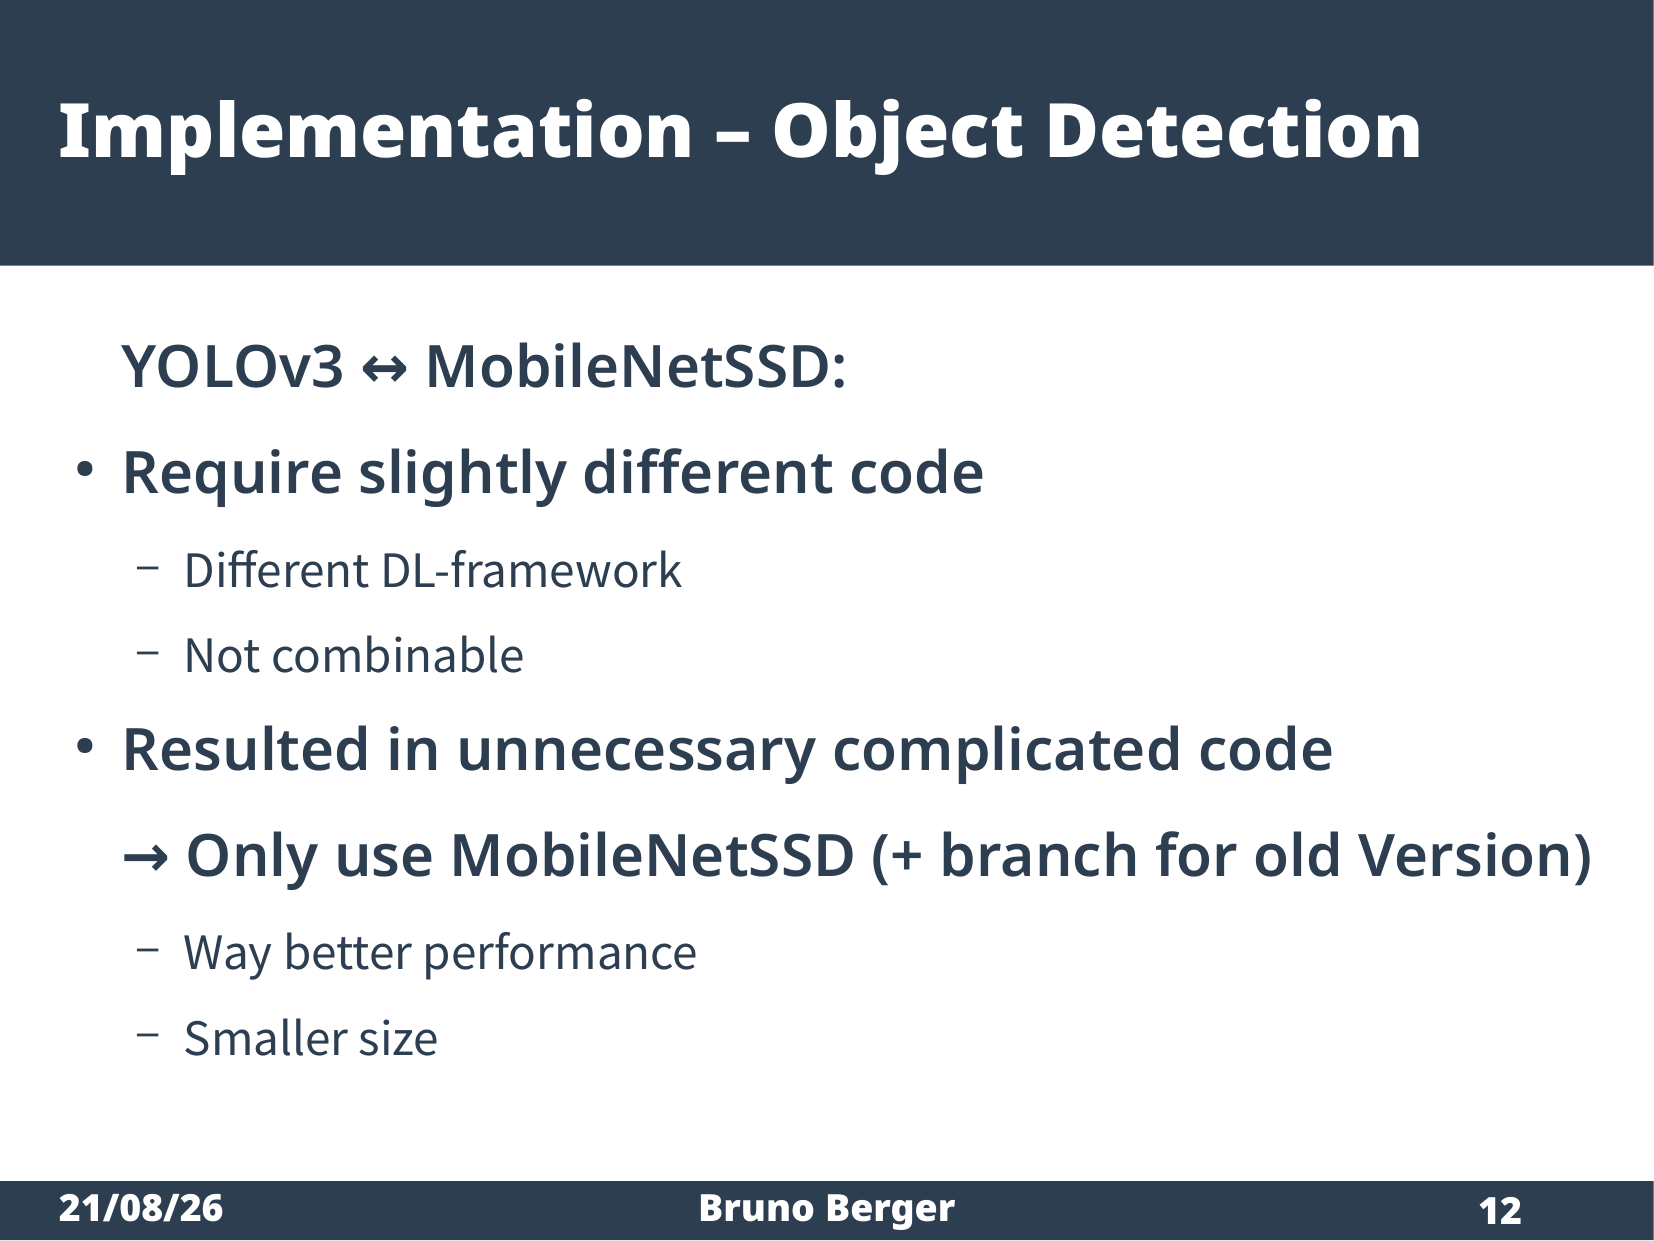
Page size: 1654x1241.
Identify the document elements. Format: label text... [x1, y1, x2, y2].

list YOLOv3 ↔ MobileNetSSD: Require slightly different code Different DL-framework Not combinable Resulted in unnecessary complicated code → Only use MobileNetSSD (+ branch for old Version) Way better performance Smaller size [59, 324, 1595, 1152]
title Implementation – Object Detection [59, 49, 1595, 207]
